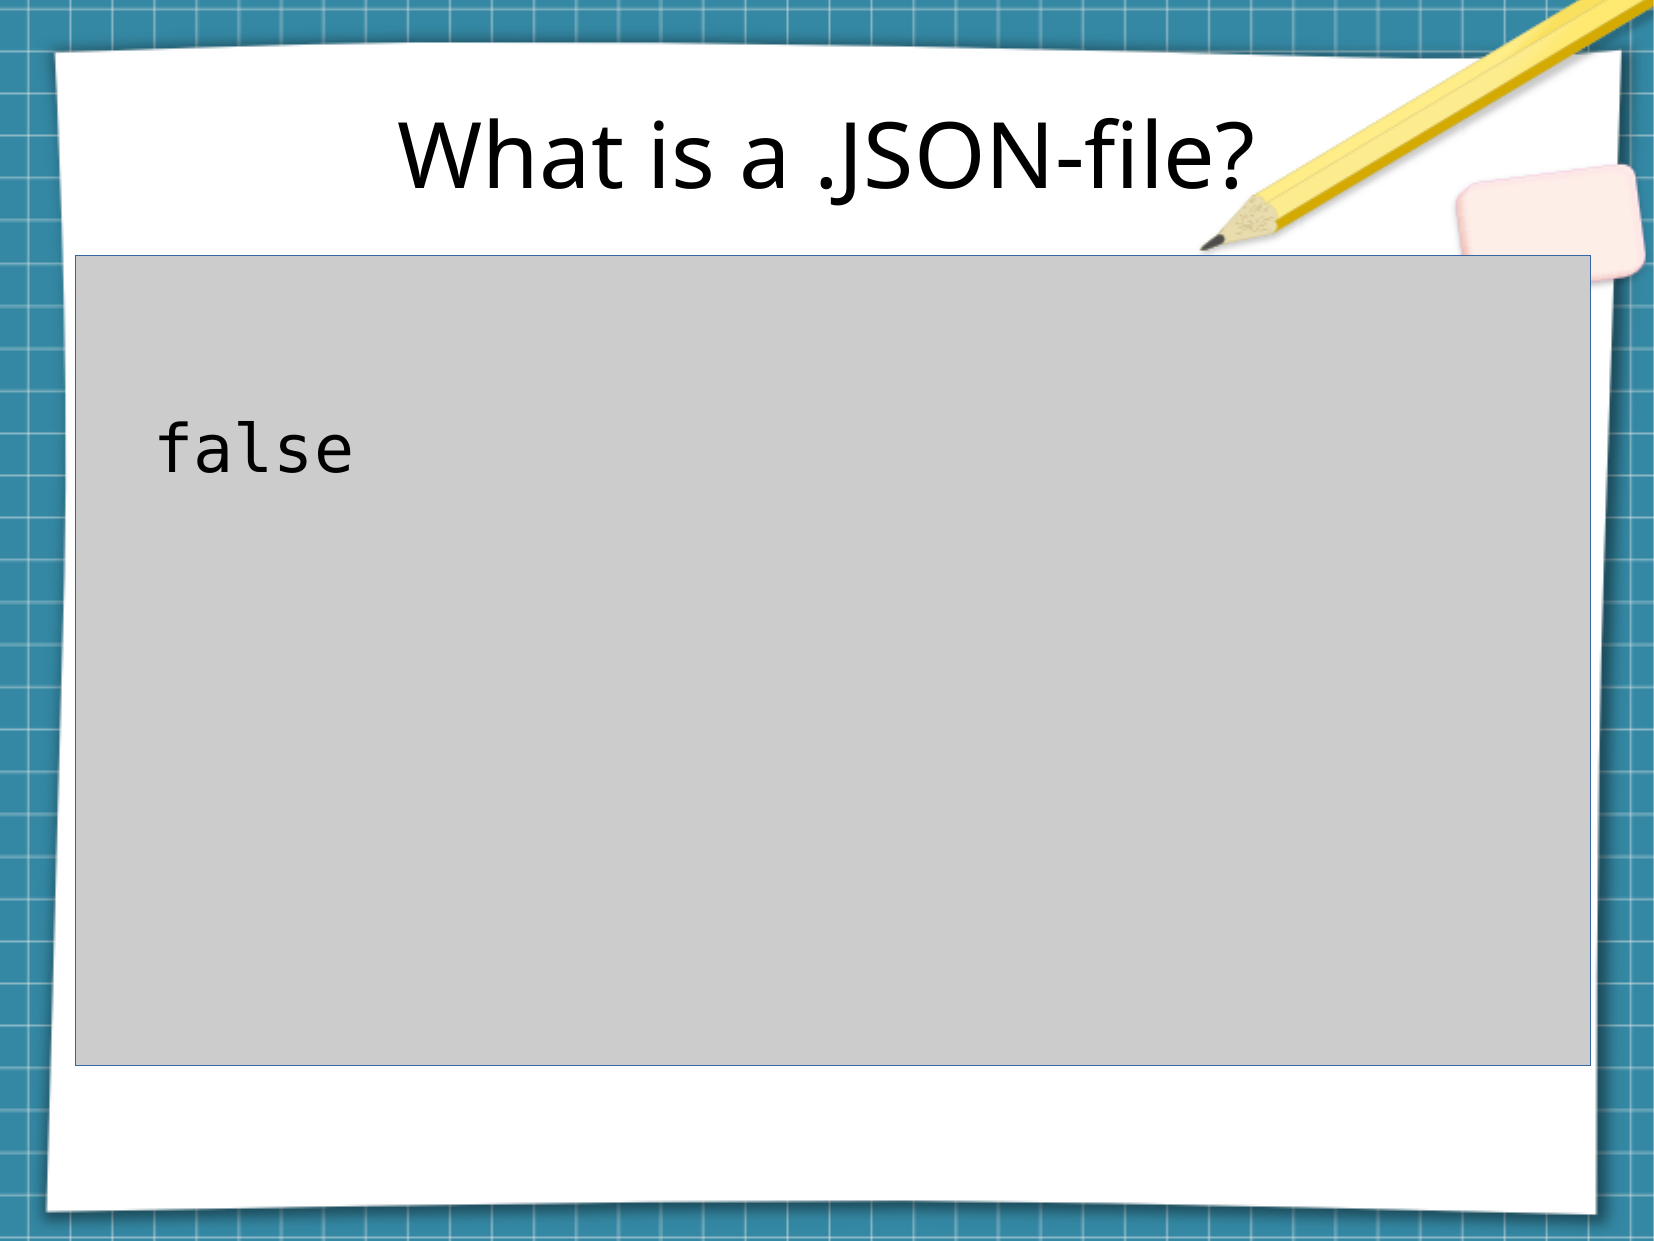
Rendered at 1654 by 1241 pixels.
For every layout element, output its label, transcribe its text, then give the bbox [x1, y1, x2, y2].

picture [0, 0, 1654, 1241]
list false [82, 290, 1571, 1010]
text_box [75, 255, 1591, 1066]
title What is a .JSON-file? [82, 49, 1571, 257]
